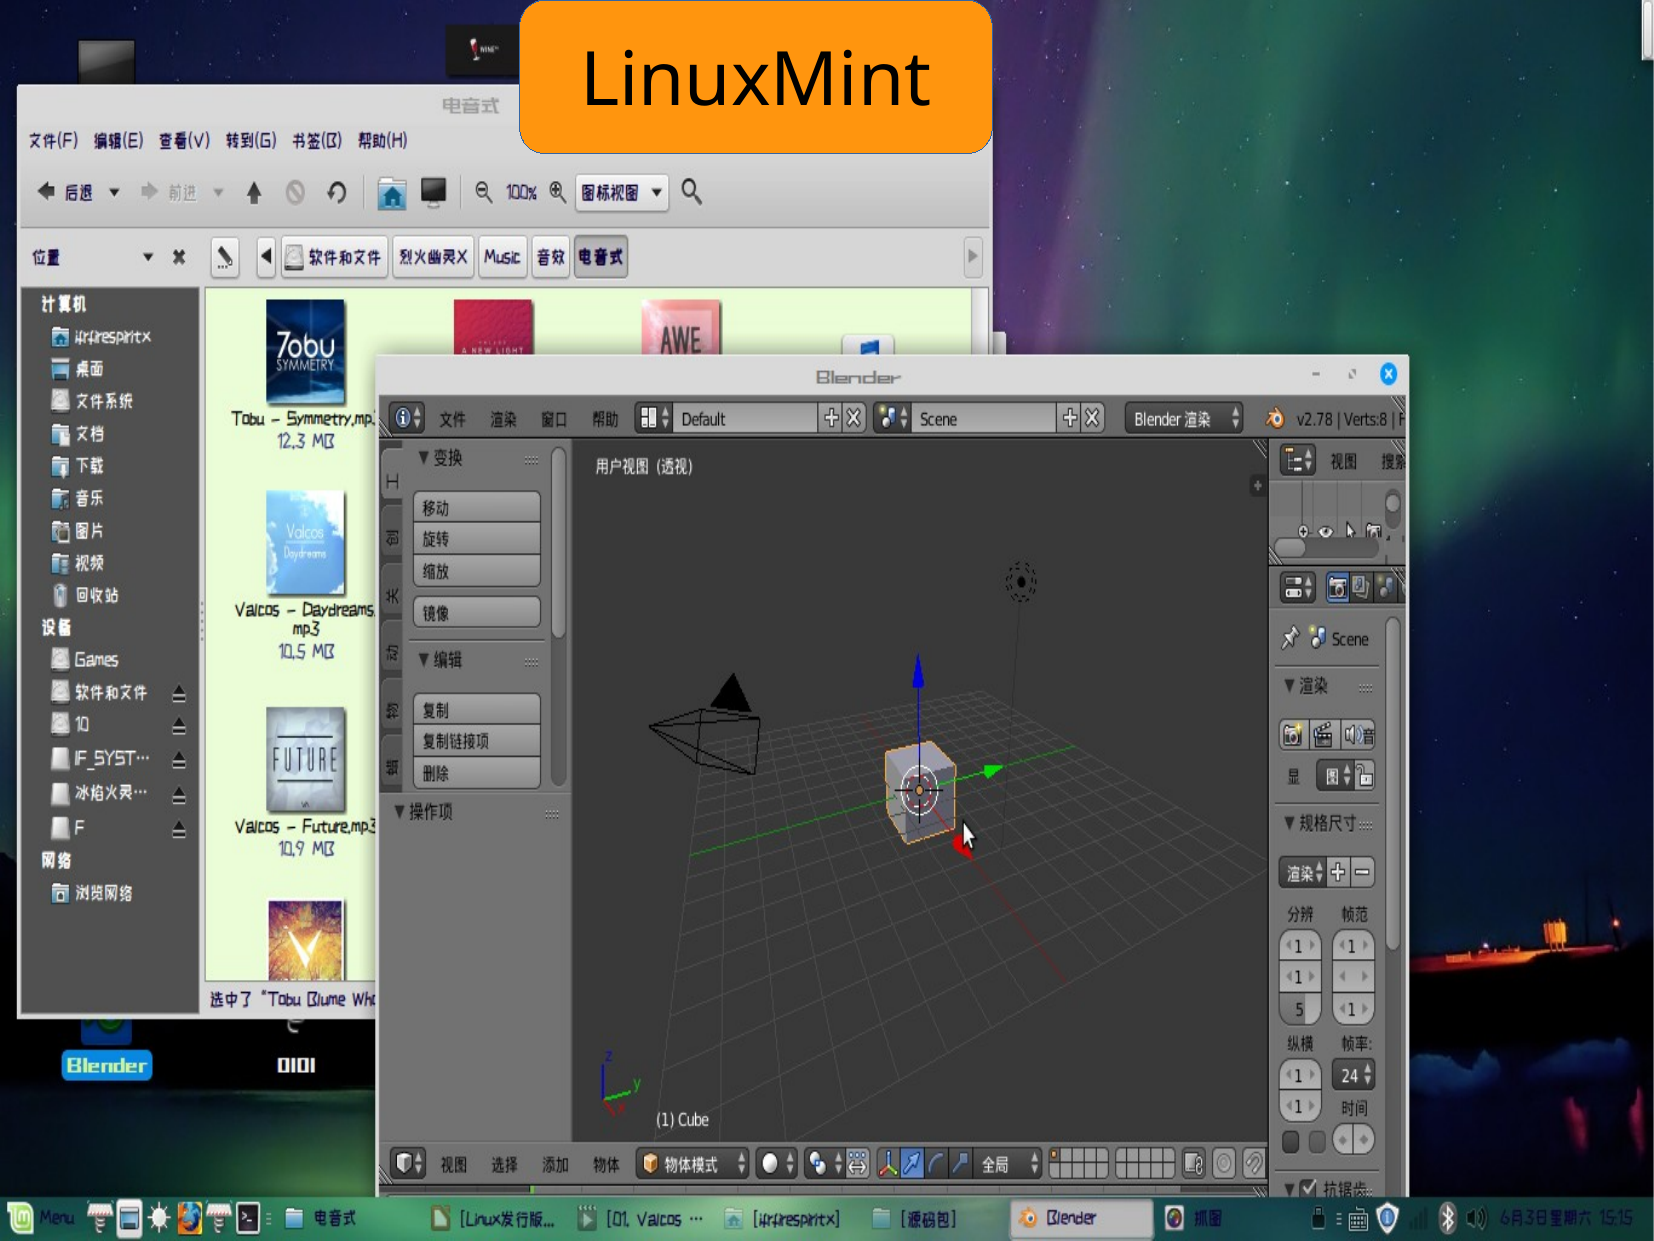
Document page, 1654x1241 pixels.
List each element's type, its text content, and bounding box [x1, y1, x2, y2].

text_box LinuxMint [519, 0, 993, 154]
picture [0, 0, 1654, 1241]
